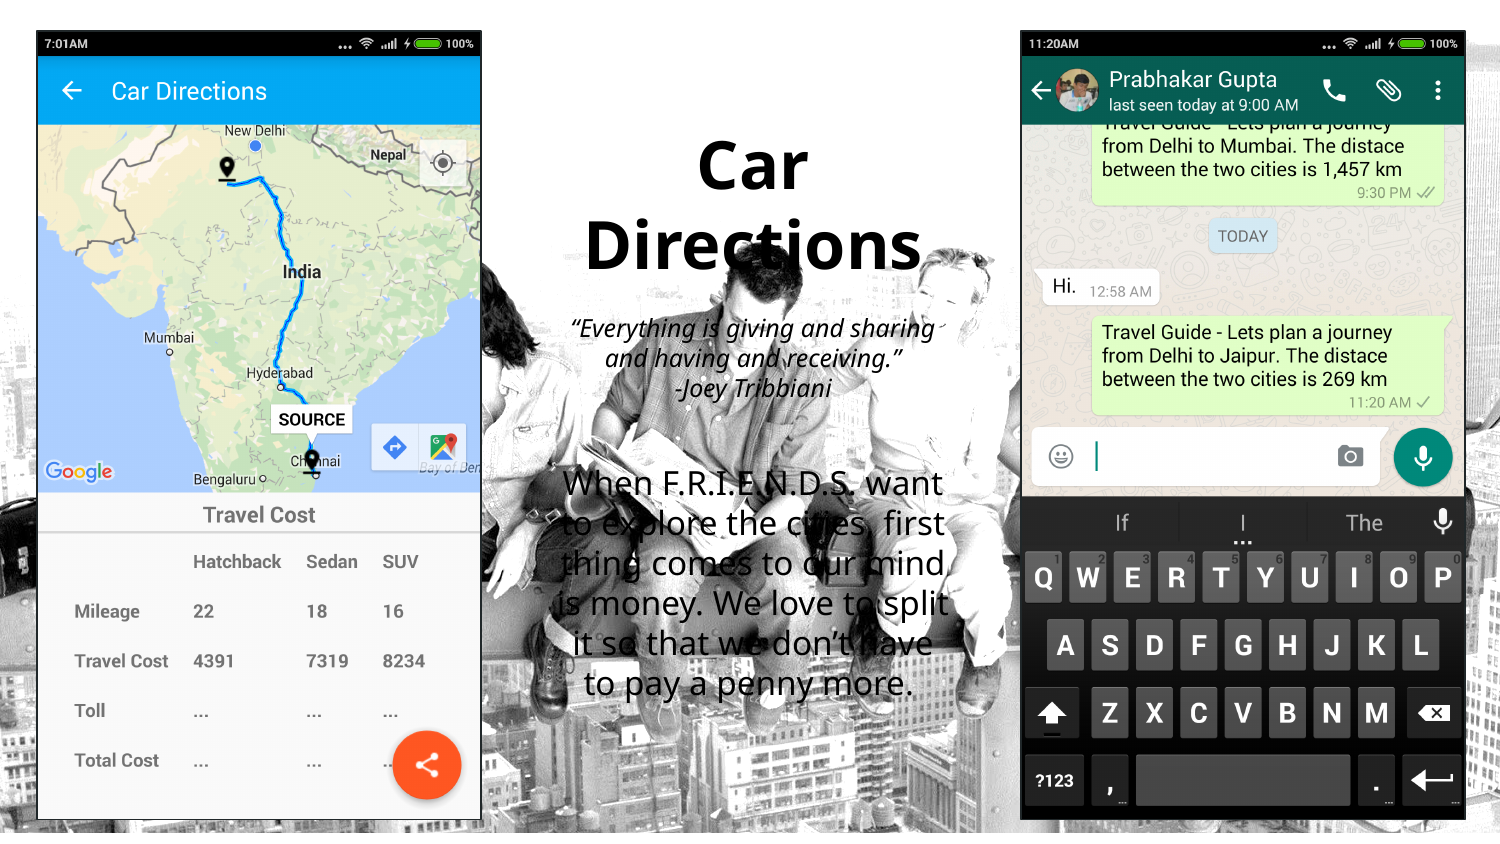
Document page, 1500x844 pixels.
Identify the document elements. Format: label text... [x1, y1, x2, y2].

picture [0, 0, 1500, 833]
text_box Car Directions “Everything is giving and sharing and having and receiving.” -Joey Tribbiani When F.R.I.E.N.D.S. want to explore the cities, first thing comes to our mind is money. We love to split it so that we don’t have to pay a penny more. [537, 107, 970, 819]
